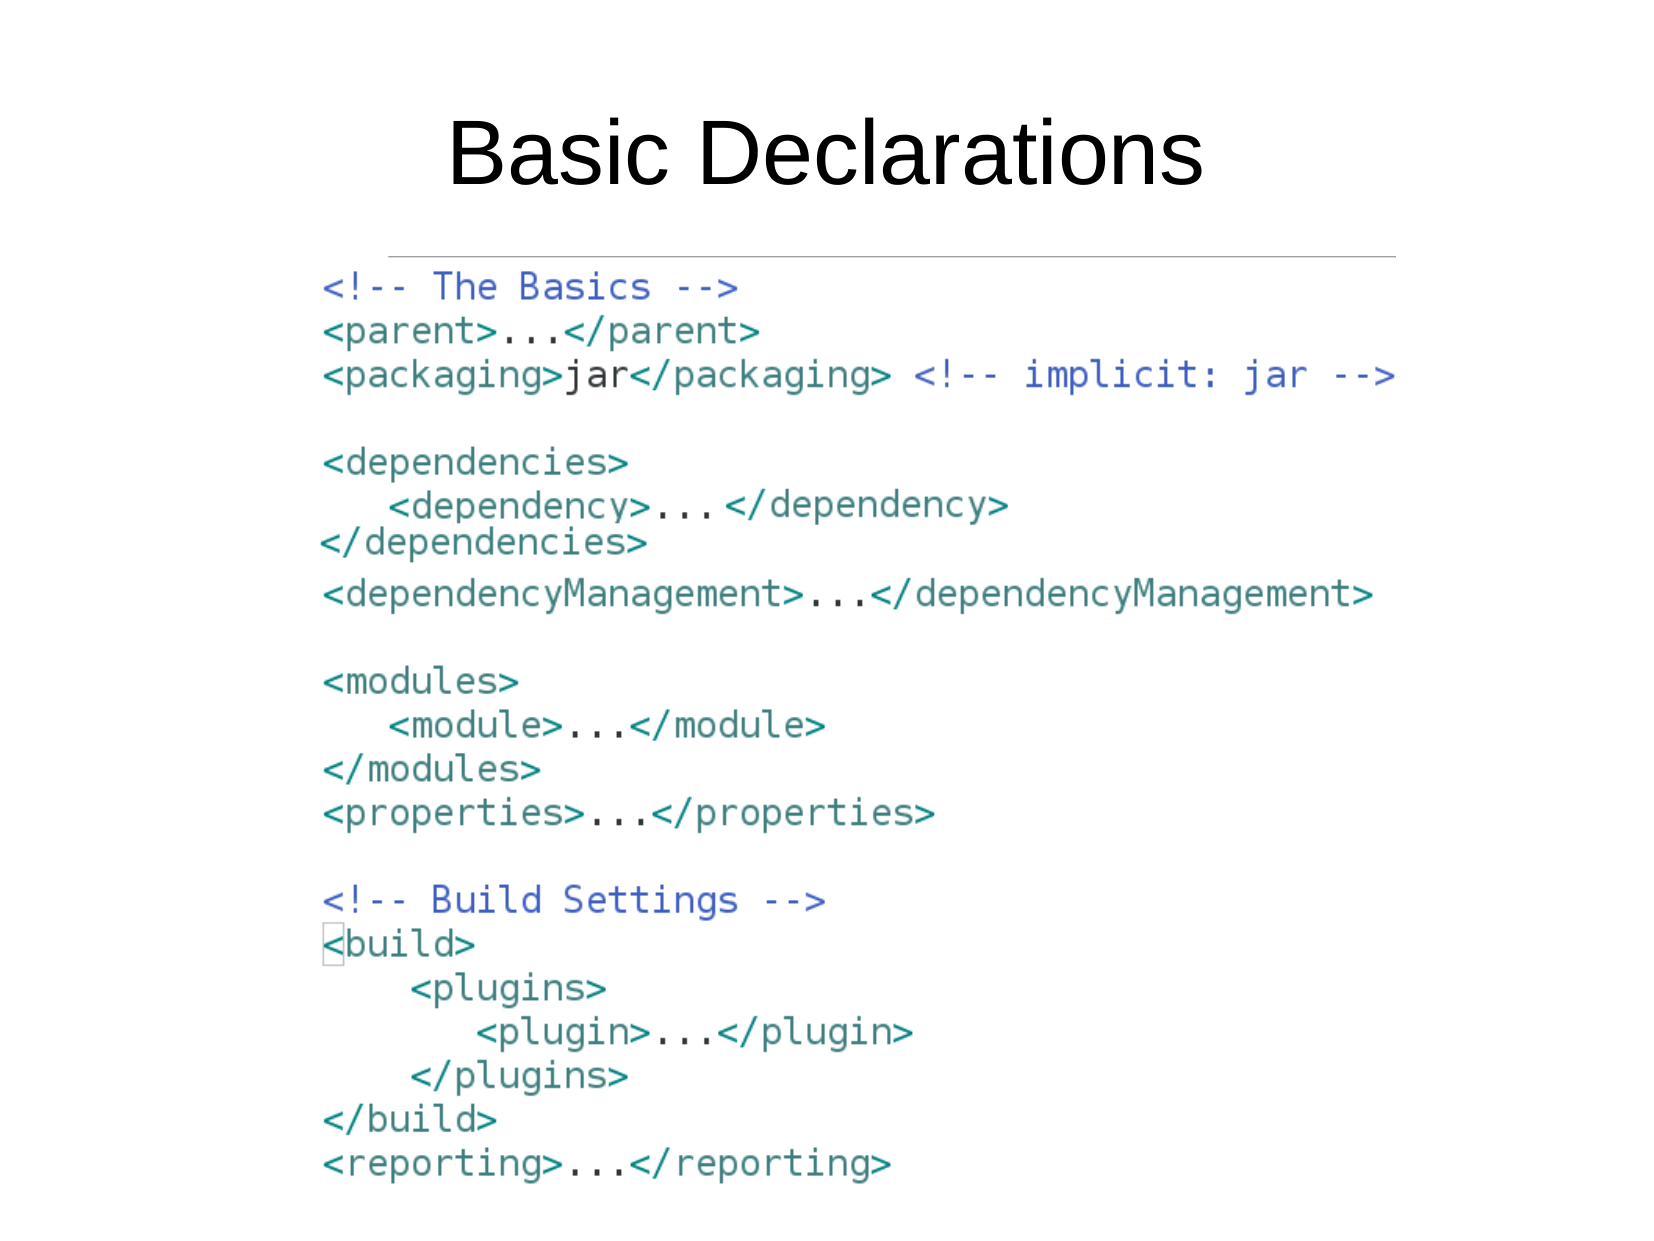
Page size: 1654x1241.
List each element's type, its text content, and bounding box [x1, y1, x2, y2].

title Basic Declarations [82, 49, 1571, 257]
picture [304, 256, 1396, 1190]
